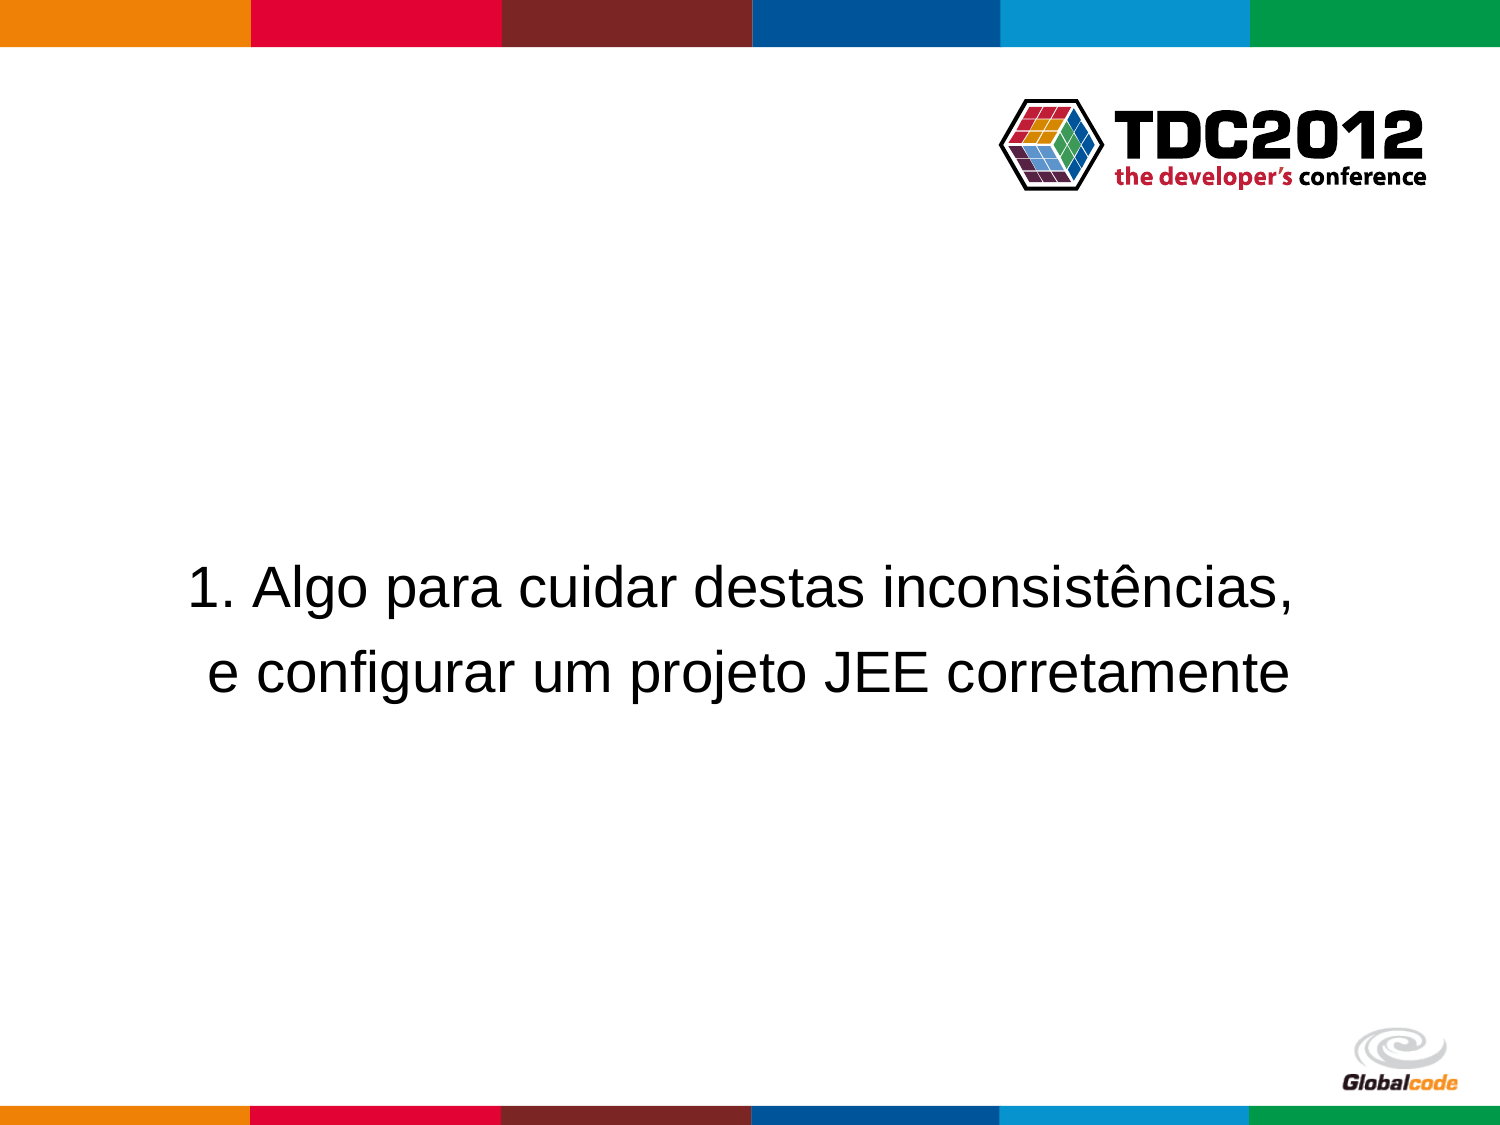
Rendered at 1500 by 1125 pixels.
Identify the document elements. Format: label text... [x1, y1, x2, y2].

subtitle 1. Algo para cuidar destas inconsistências, e configurar um projeto JEE corretamente [41, 255, 1459, 998]
picture [1340, 999, 1459, 1105]
